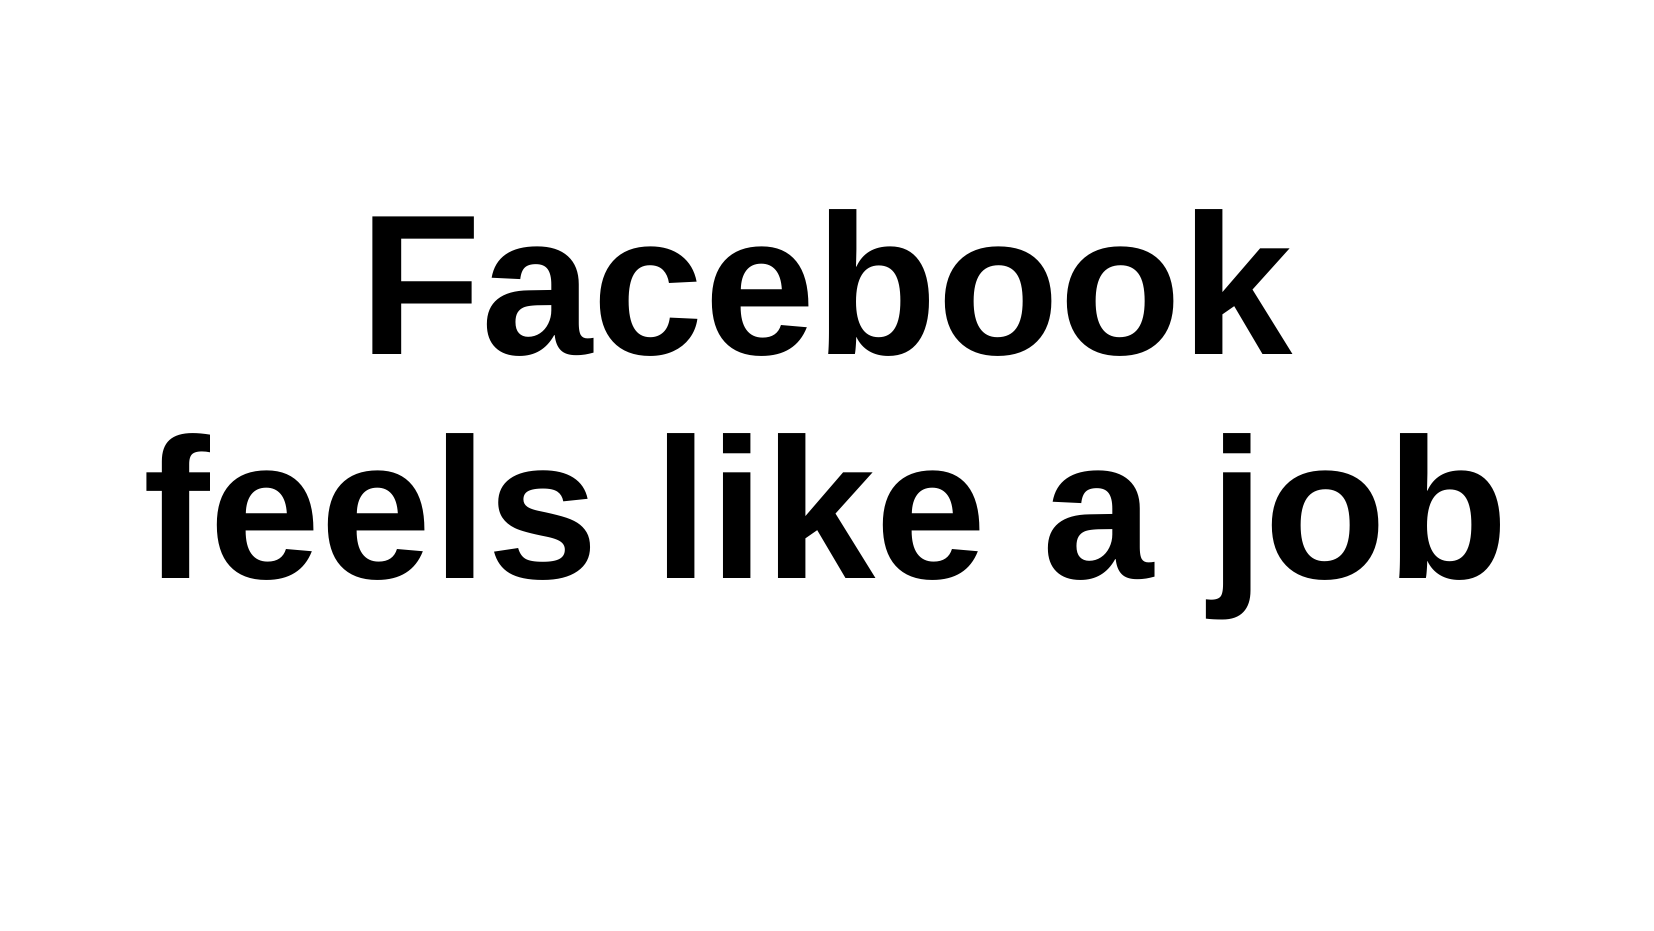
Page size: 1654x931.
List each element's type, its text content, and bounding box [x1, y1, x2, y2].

subtitle Facebook feels like a job [82, 37, 1571, 757]
